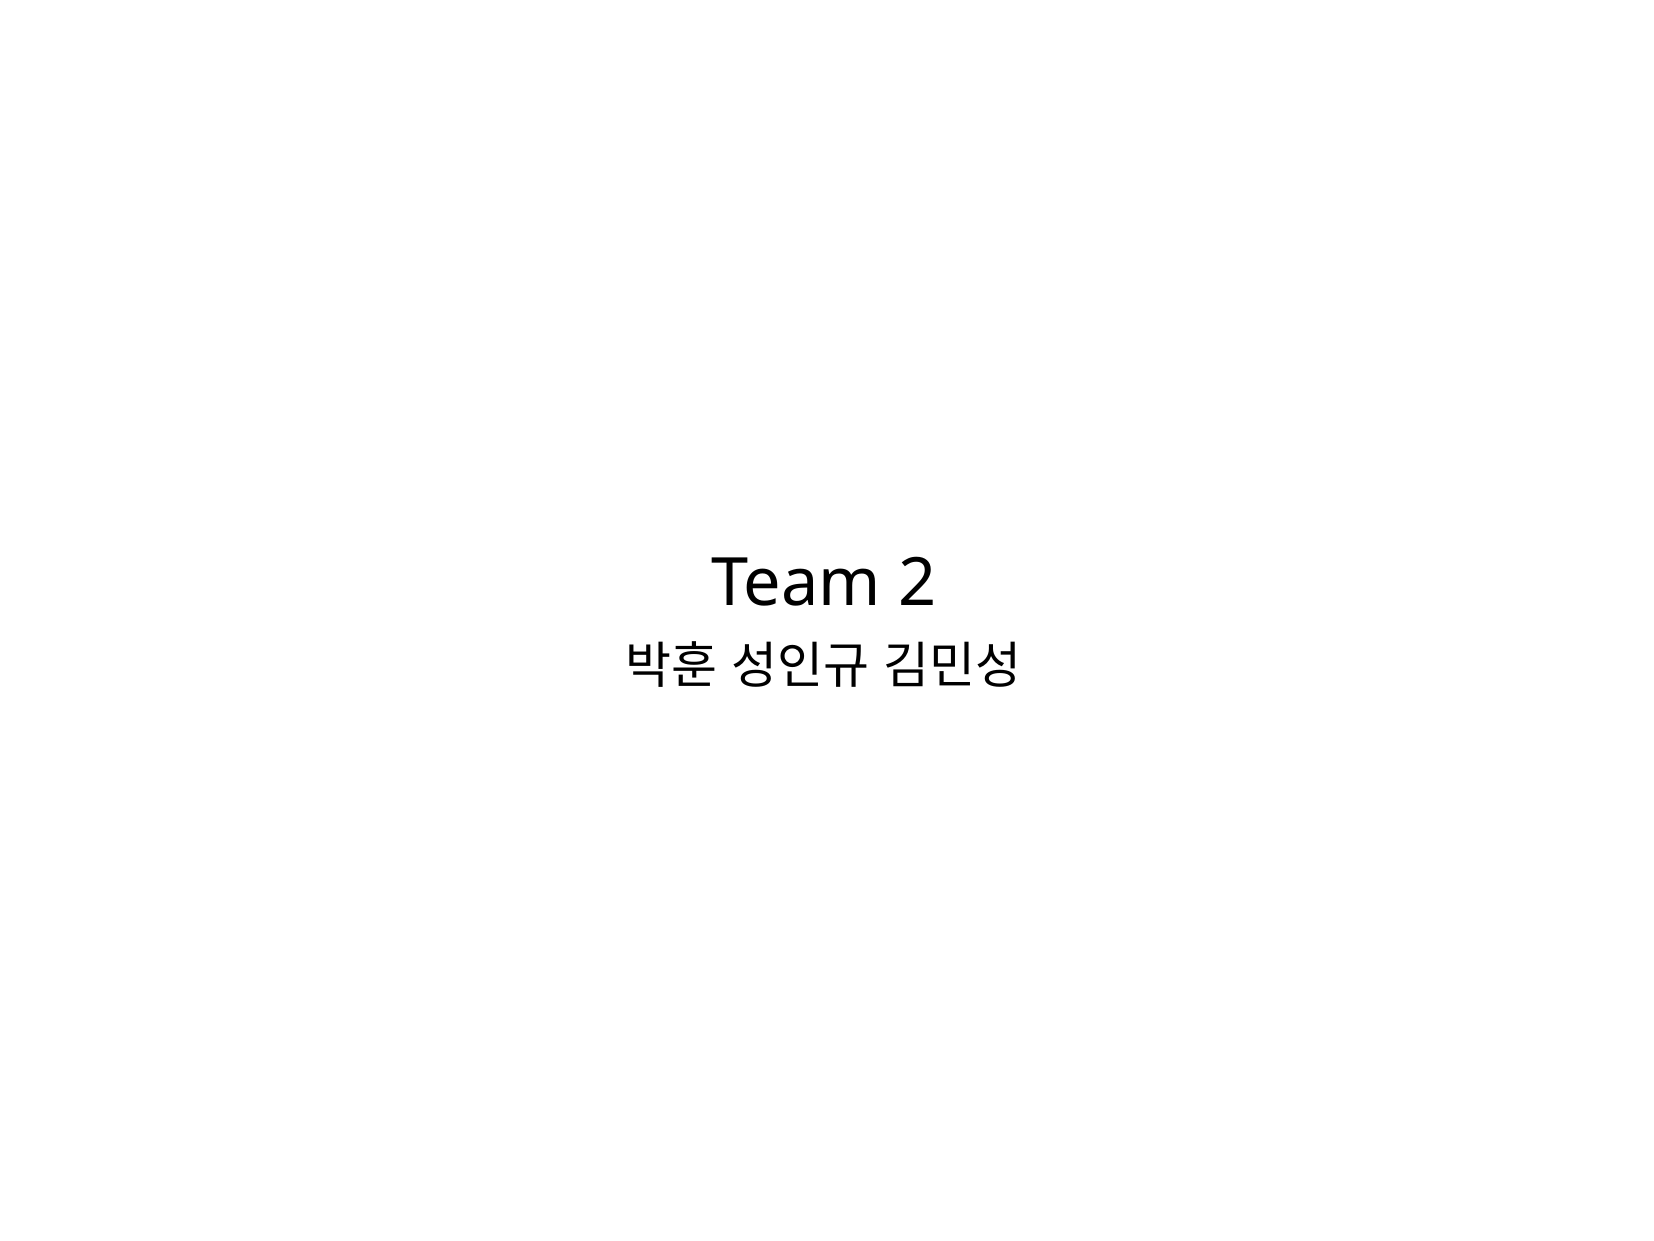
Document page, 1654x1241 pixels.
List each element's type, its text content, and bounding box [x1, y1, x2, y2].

text_box Team 2 박훈 성인규 김민성 [481, 448, 1167, 784]
